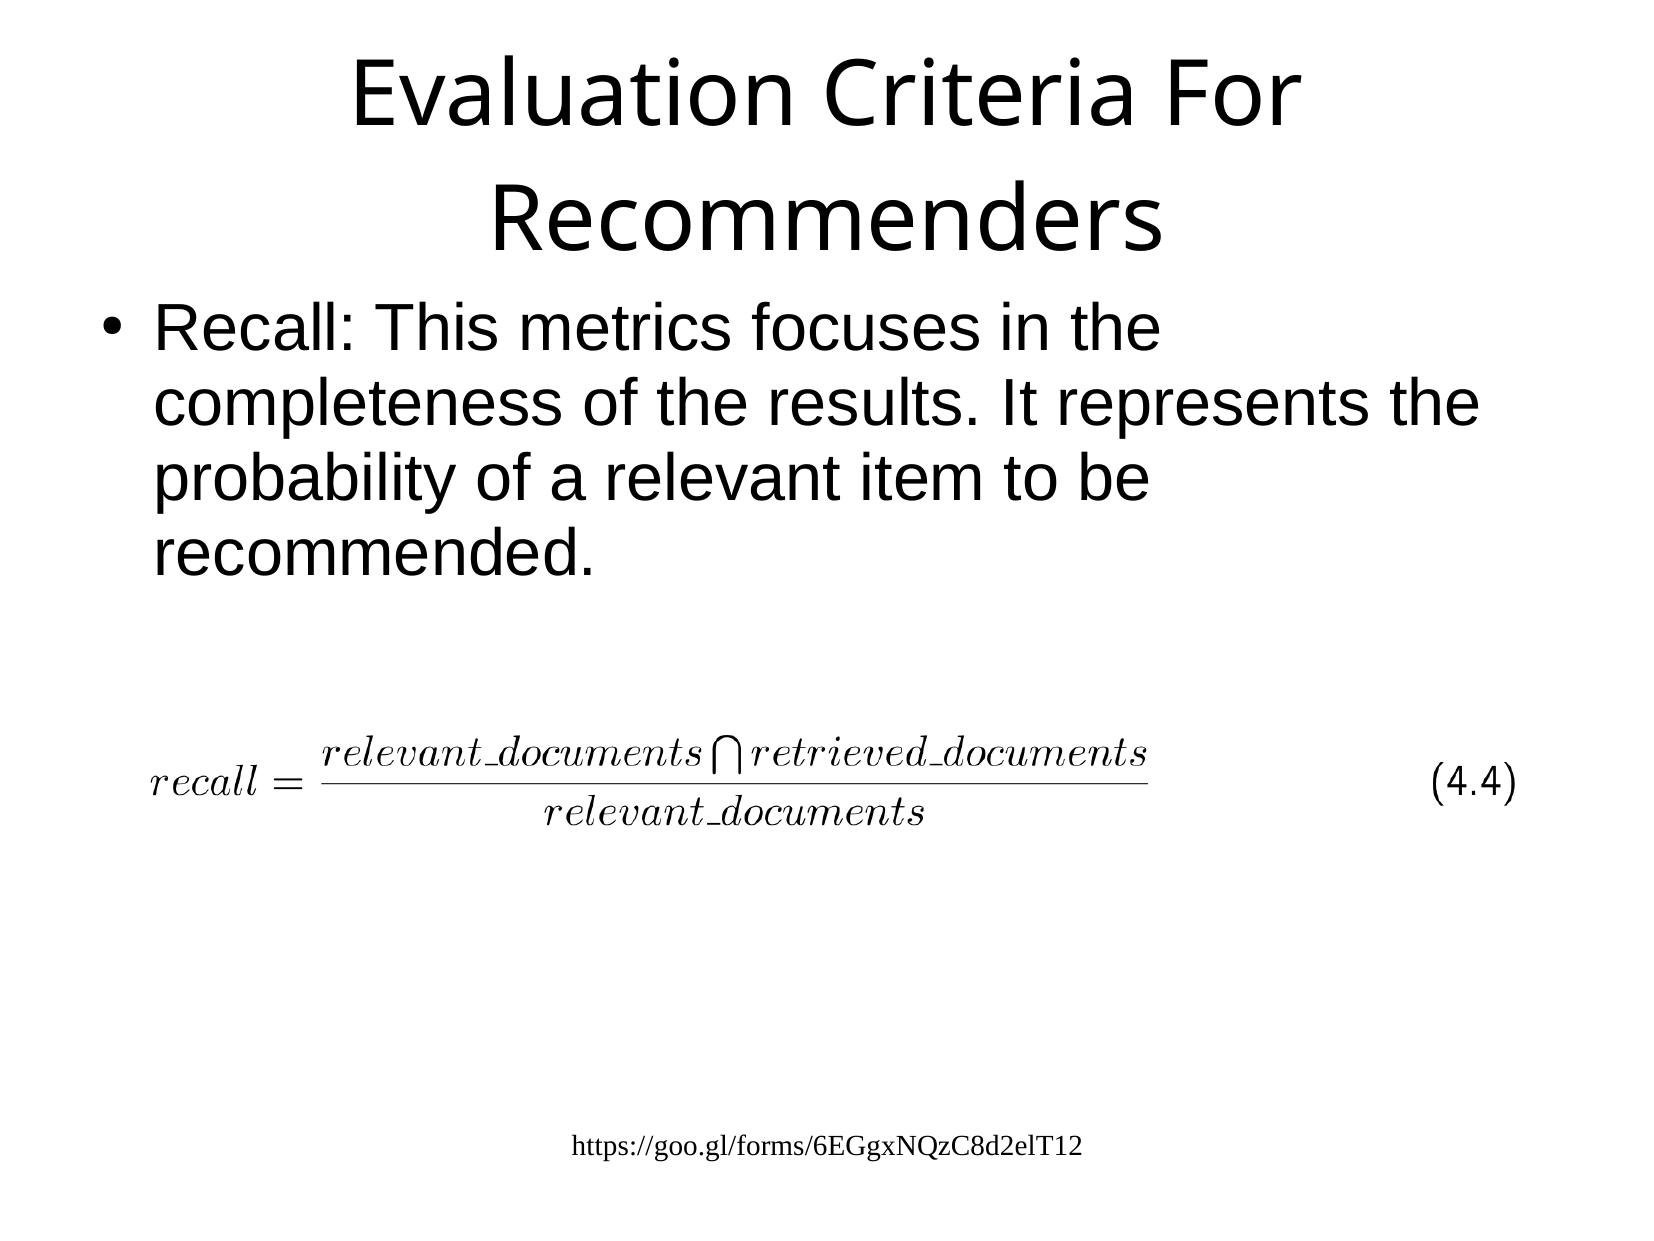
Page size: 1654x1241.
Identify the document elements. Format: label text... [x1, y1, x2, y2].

picture [95, 694, 1534, 843]
title Evaluation Criteria For Recommenders [82, 49, 1571, 257]
list Recall: This metrics focuses in the completeness of the results. It represents the probability of a relevant item to be recommended. [82, 290, 1571, 1010]
